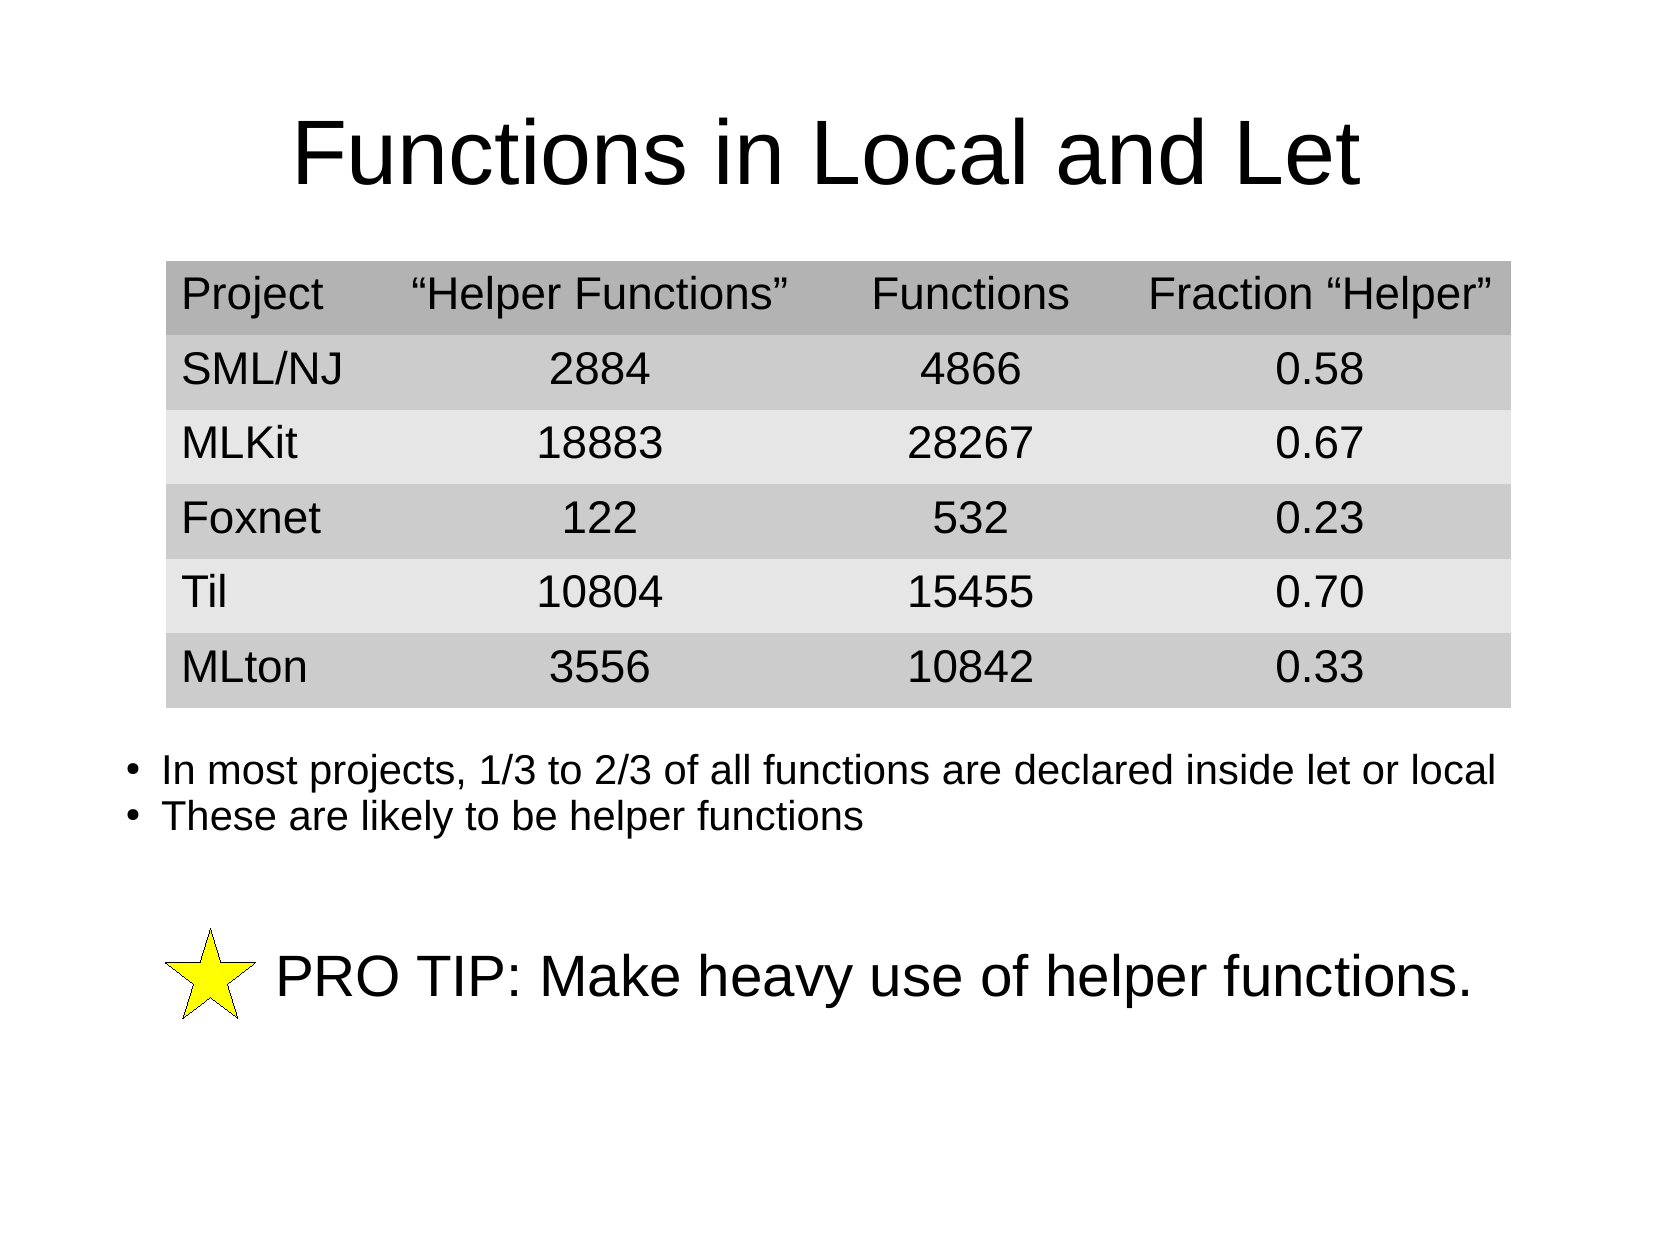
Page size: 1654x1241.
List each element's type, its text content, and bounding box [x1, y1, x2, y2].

table_cell 28267 [812, 410, 1129, 484]
table_header “Helper Functions” [388, 261, 812, 335]
table_cell SML/NJ [166, 335, 388, 410]
table_header Fraction “Helper” [1129, 261, 1511, 335]
table_cell Foxnet [166, 484, 388, 559]
table_header Project [166, 261, 388, 335]
table_header Functions [812, 261, 1129, 335]
table_cell Til [166, 559, 388, 633]
table_cell 4866 [812, 335, 1129, 410]
table_cell 0.58 [1129, 335, 1511, 410]
table_cell 10804 [388, 559, 812, 633]
table_cell 0.70 [1129, 559, 1511, 633]
table_cell MLton [166, 633, 388, 708]
table_cell 0.33 [1129, 633, 1511, 708]
table_cell 2884 [388, 335, 812, 410]
text_box [165, 928, 256, 1019]
table_cell 0.23 [1129, 484, 1511, 559]
table_cell 532 [812, 484, 1129, 559]
table_cell 15455 [812, 559, 1129, 633]
table_cell 3556 [388, 633, 812, 708]
table_cell 18883 [388, 410, 812, 484]
table_cell 122 [388, 484, 812, 559]
text_box In most projects, 1/3 to 2/3 of all functions are declared inside let or local These are likely to be helper functions [110, 739, 1521, 847]
text_box PRO TIP: Make heavy use of helper functions. [260, 936, 1516, 1090]
title Functions in Local and Let [82, 49, 1571, 257]
table_cell MLKit [166, 410, 388, 484]
table_cell 0.67 [1129, 410, 1511, 484]
table_cell 10842 [812, 633, 1129, 708]
